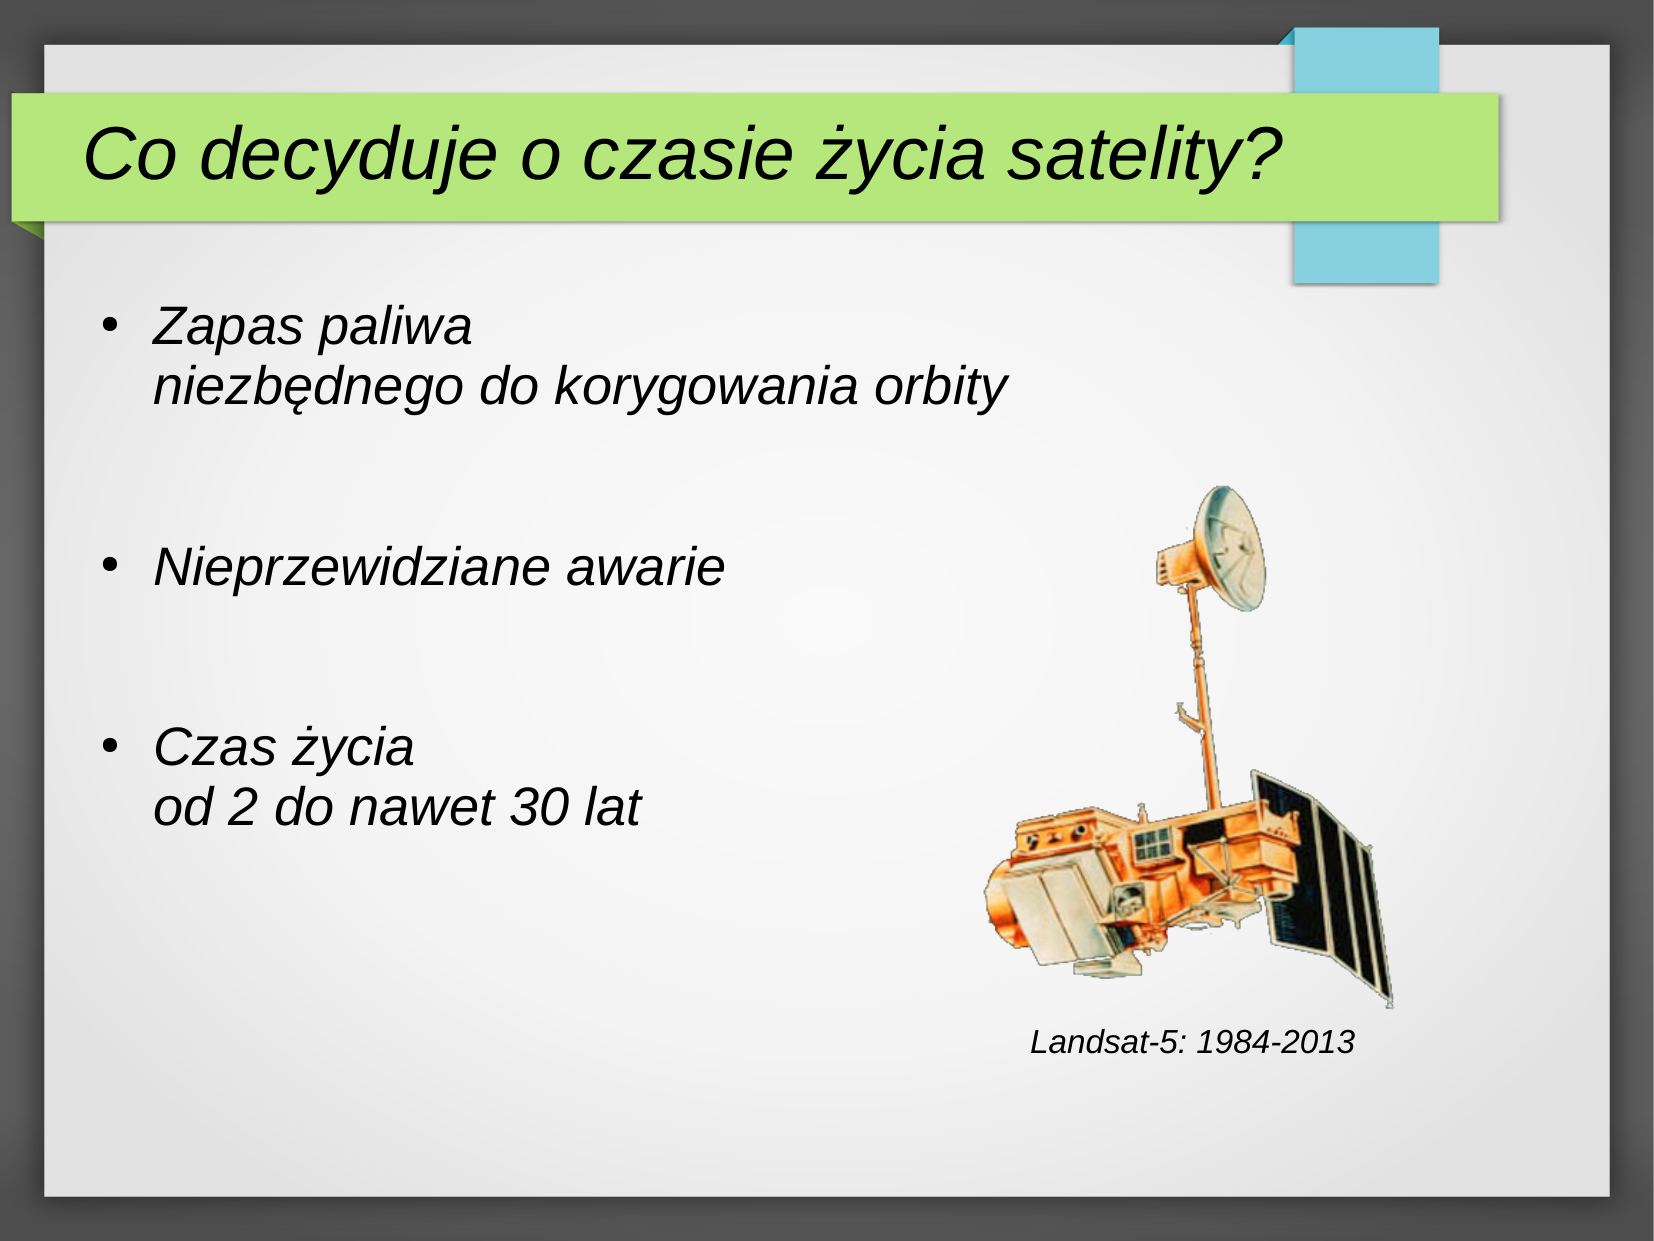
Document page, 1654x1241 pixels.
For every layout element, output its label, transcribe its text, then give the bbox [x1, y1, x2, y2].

text_box Landsat-5: 1984-2013 [980, 1015, 1406, 1115]
picture [0, 0, 1654, 1241]
title Co decyduje o czasie życia satelity? [82, 69, 1300, 238]
list Zapas paliwa niezbędnego do korygowania orbity Nieprzewidziane awarie Czas życia od 2 do nawet 30 lat [82, 295, 1571, 1015]
